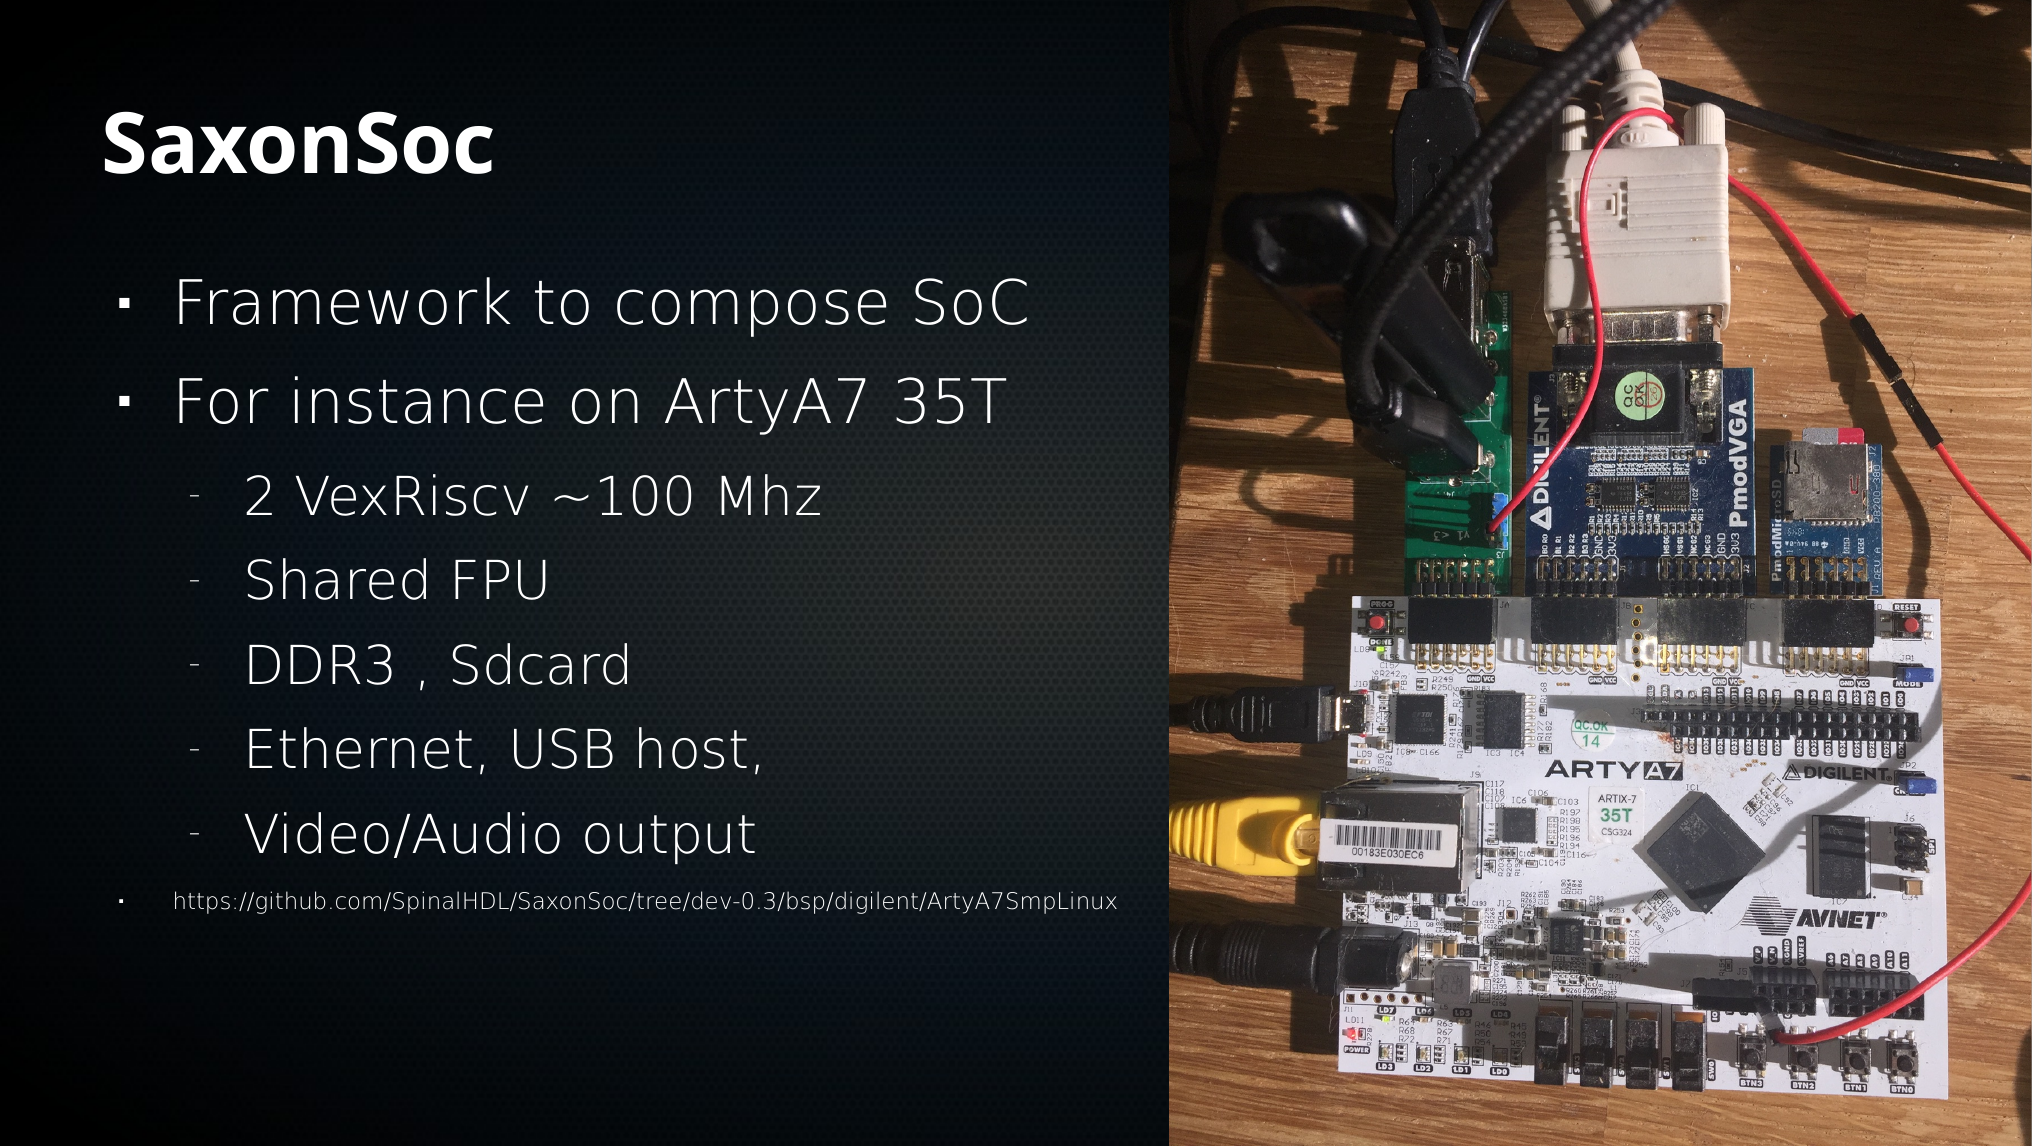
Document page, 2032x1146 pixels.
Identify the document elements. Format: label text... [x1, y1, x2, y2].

list Framework to compose SoC For instance on ArtyA7 35T 2 VexRiscv ~100 Mhz Shared FPU DDR3 , Sdcard Ethernet, USB host, Video/Audio output https://github.com/SpinalHDL/SaxonSoc/tree/dev-0.3/bsp/digilent/ArtyA7SmpLinux [101, 268, 1169, 1052]
title SaxonSoc [101, 45, 1169, 237]
picture [0, 0, 2032, 1146]
